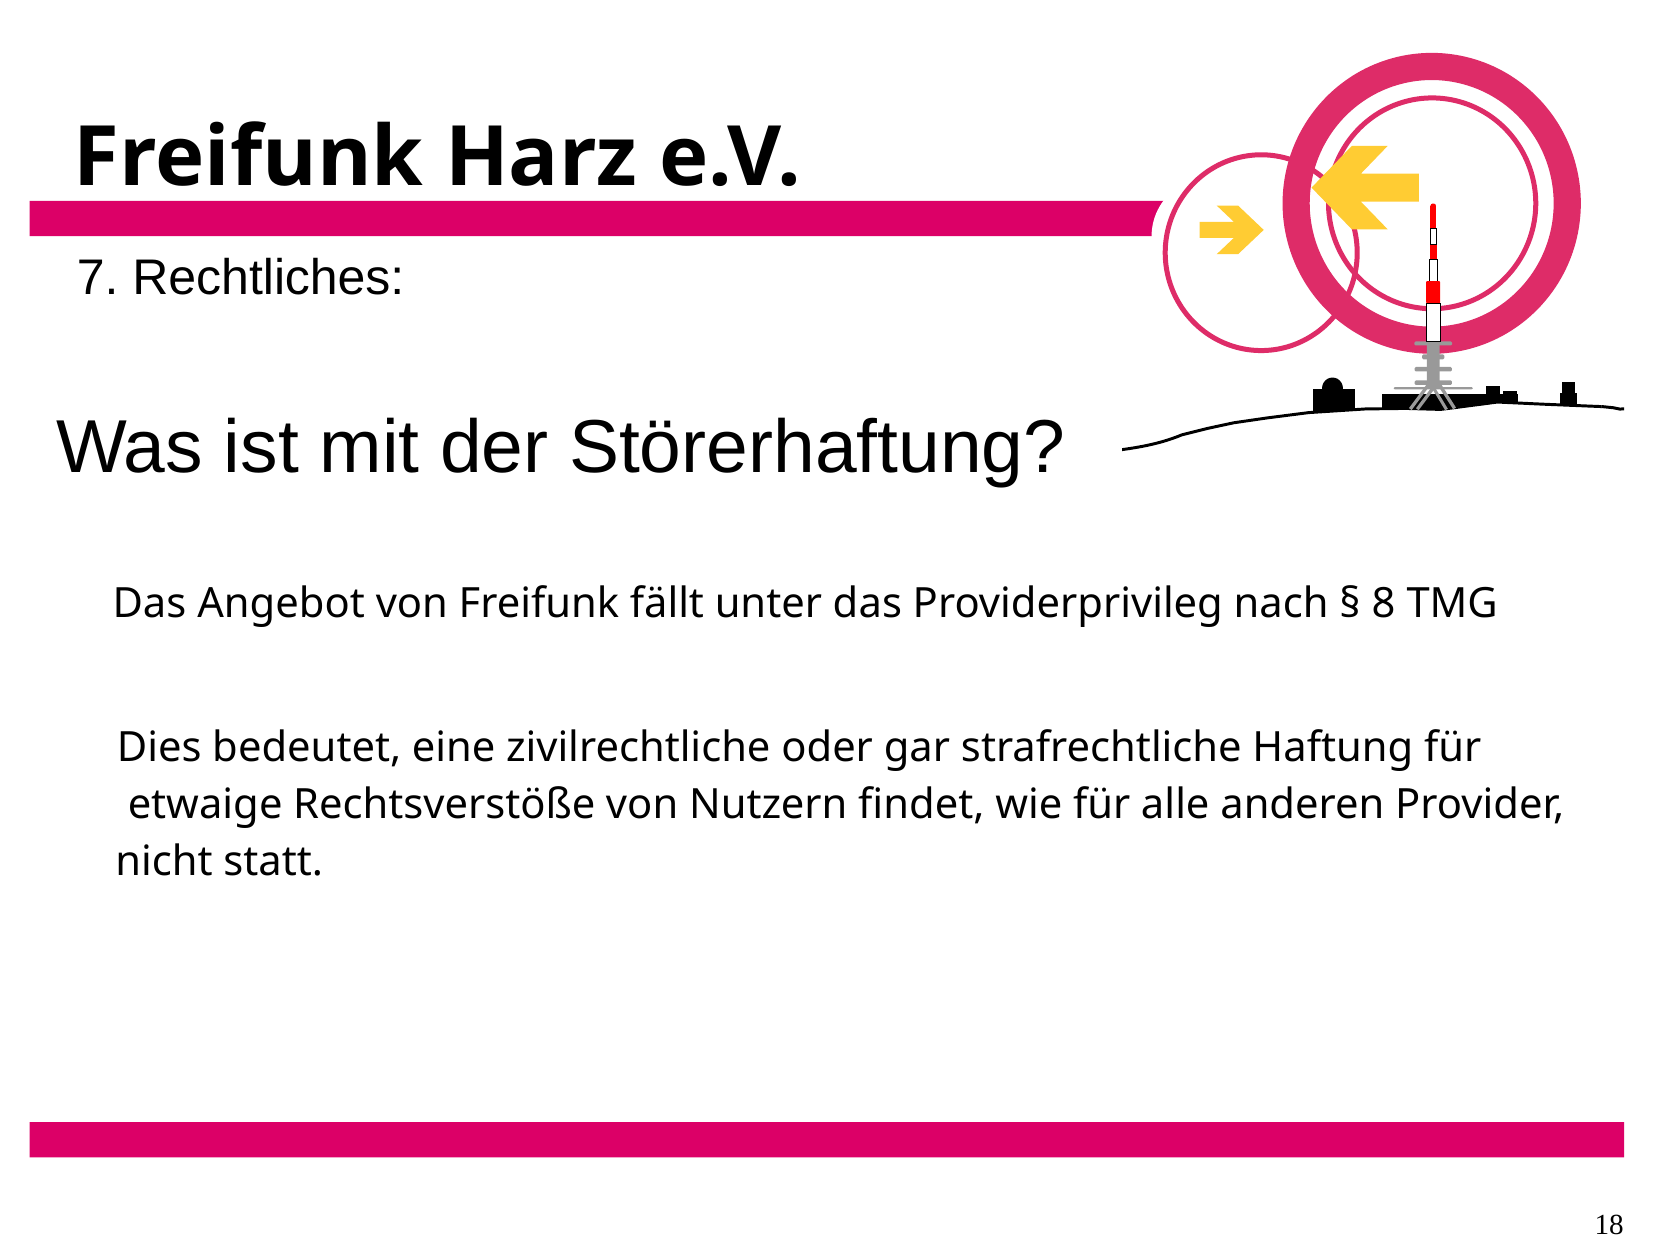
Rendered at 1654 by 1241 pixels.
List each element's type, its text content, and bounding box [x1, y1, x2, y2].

title Was ist mit der Störerhaftung? [0, 390, 1341, 502]
text_box 7. Rechtliches: [76, 218, 697, 337]
list Das Angebot von Freifunk fällt unter das Providerprivileg nach § 8 TMG Dies bedeutet, eine zivilrechtliche oder gar strafrechtliche Haftung für etwaige Rechtsverstöße von Nutzern findet, wie für alle anderen Provider, nicht statt. [41, 572, 1595, 1123]
